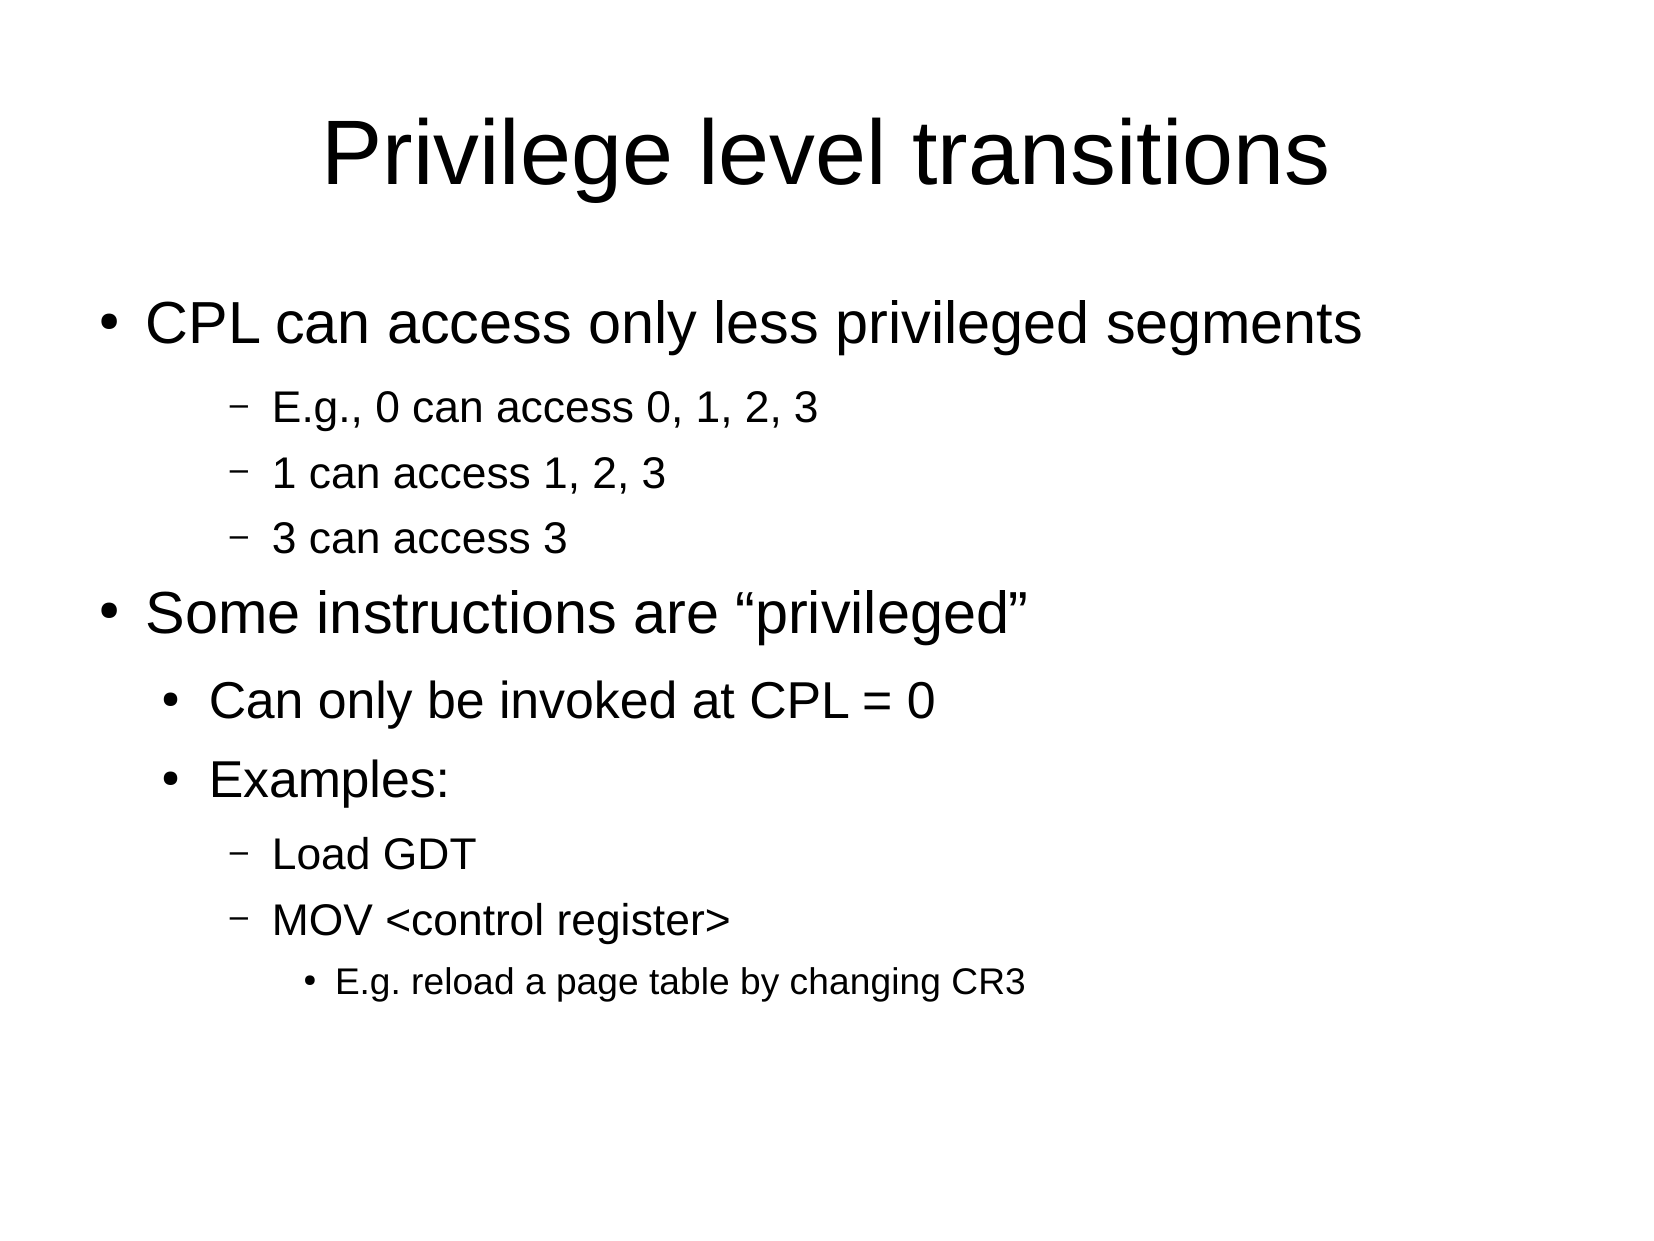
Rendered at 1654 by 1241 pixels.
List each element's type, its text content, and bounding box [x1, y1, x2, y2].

title Privilege level transitions [82, 49, 1571, 257]
list CPL can access only less privileged segments E.g., 0 can access 0, 1, 2, 3 1 can access 1, 2, 3 3 can access 3 Some instructions are “privileged” Can only be invoked at CPL = 0 Examples: Load GDT MOV <control register> E.g. reload a page table by changing CR3 [82, 290, 1571, 1010]
